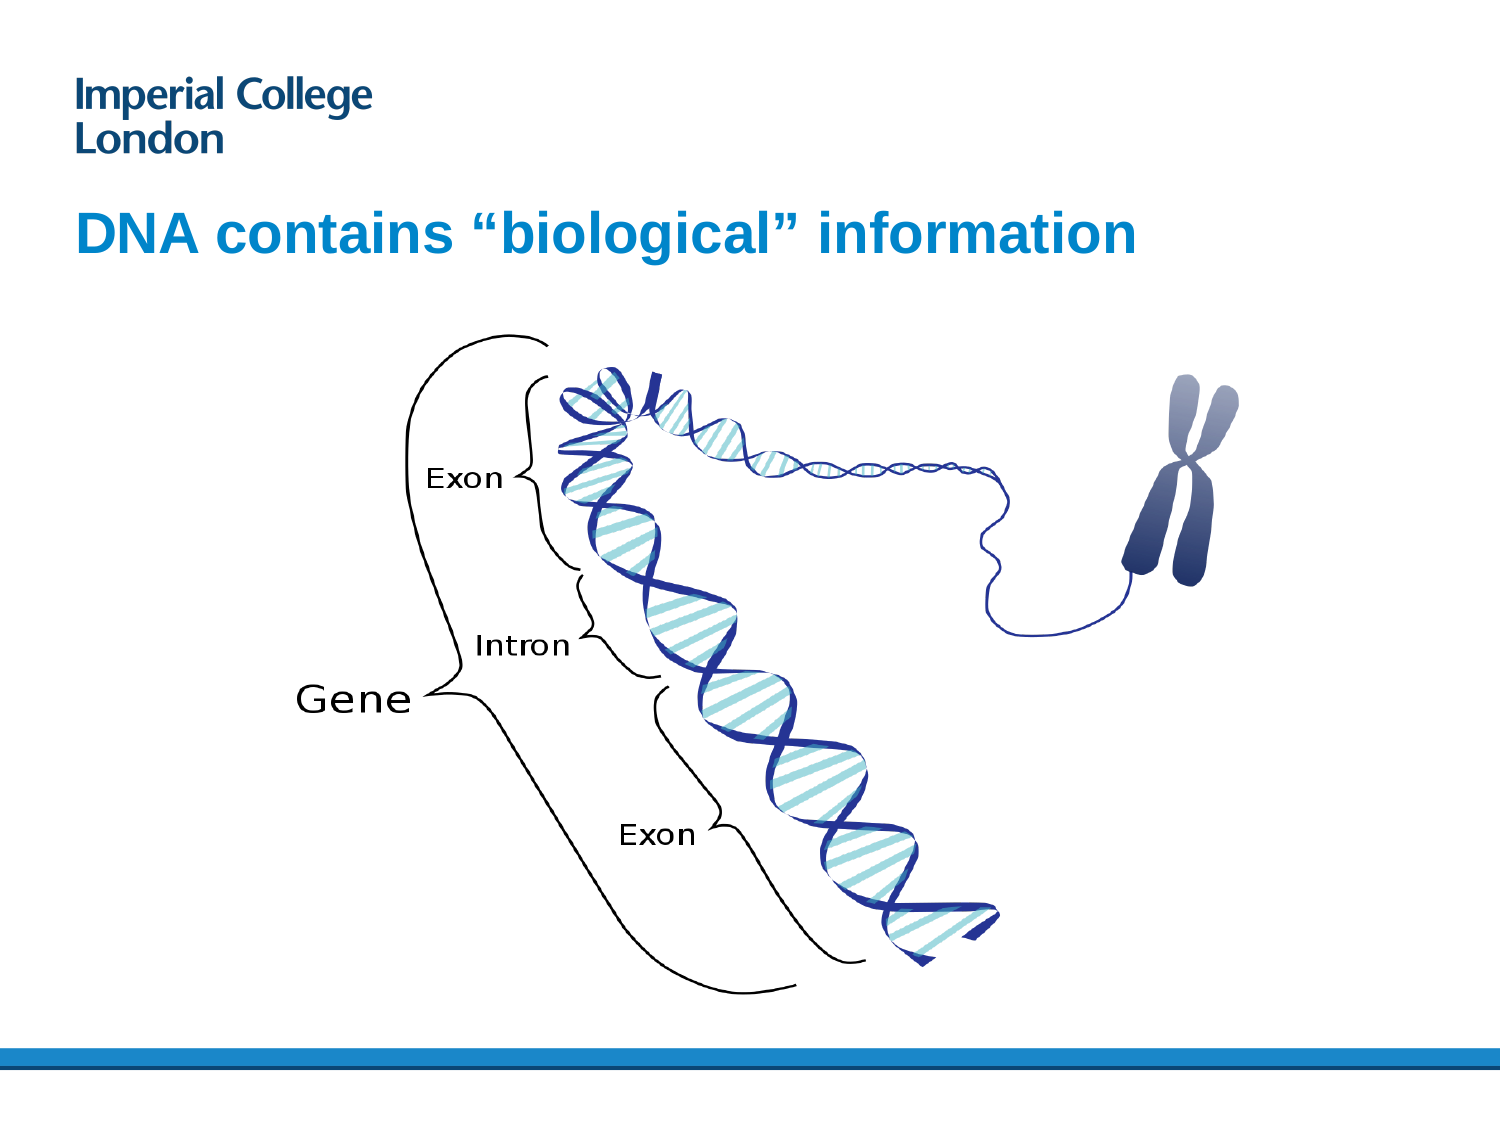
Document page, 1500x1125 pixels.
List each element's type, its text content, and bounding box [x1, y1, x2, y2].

picture [0, 0, 1500, 1125]
title DNA contains “biological” information [75, 185, 1425, 269]
